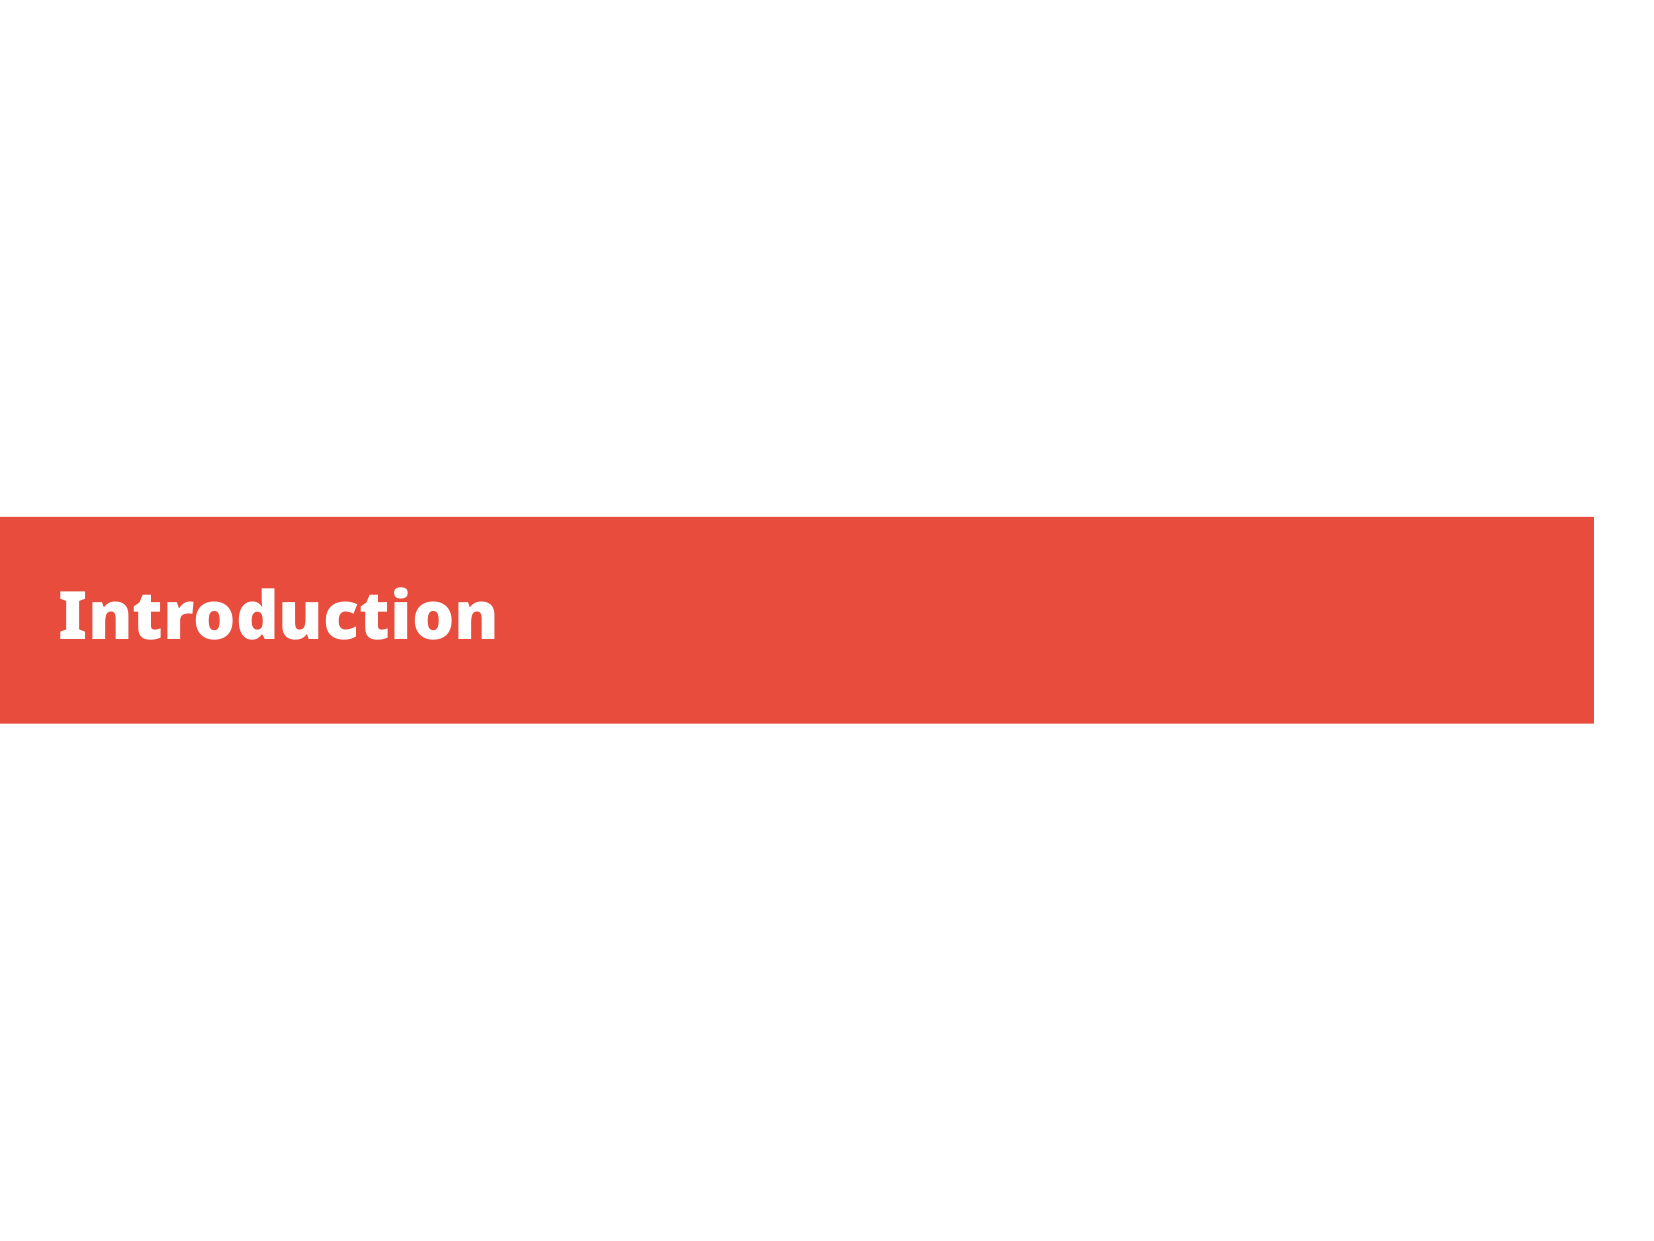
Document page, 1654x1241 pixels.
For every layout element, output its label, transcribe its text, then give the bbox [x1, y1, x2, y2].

title Introduction [58, 579, 1594, 659]
